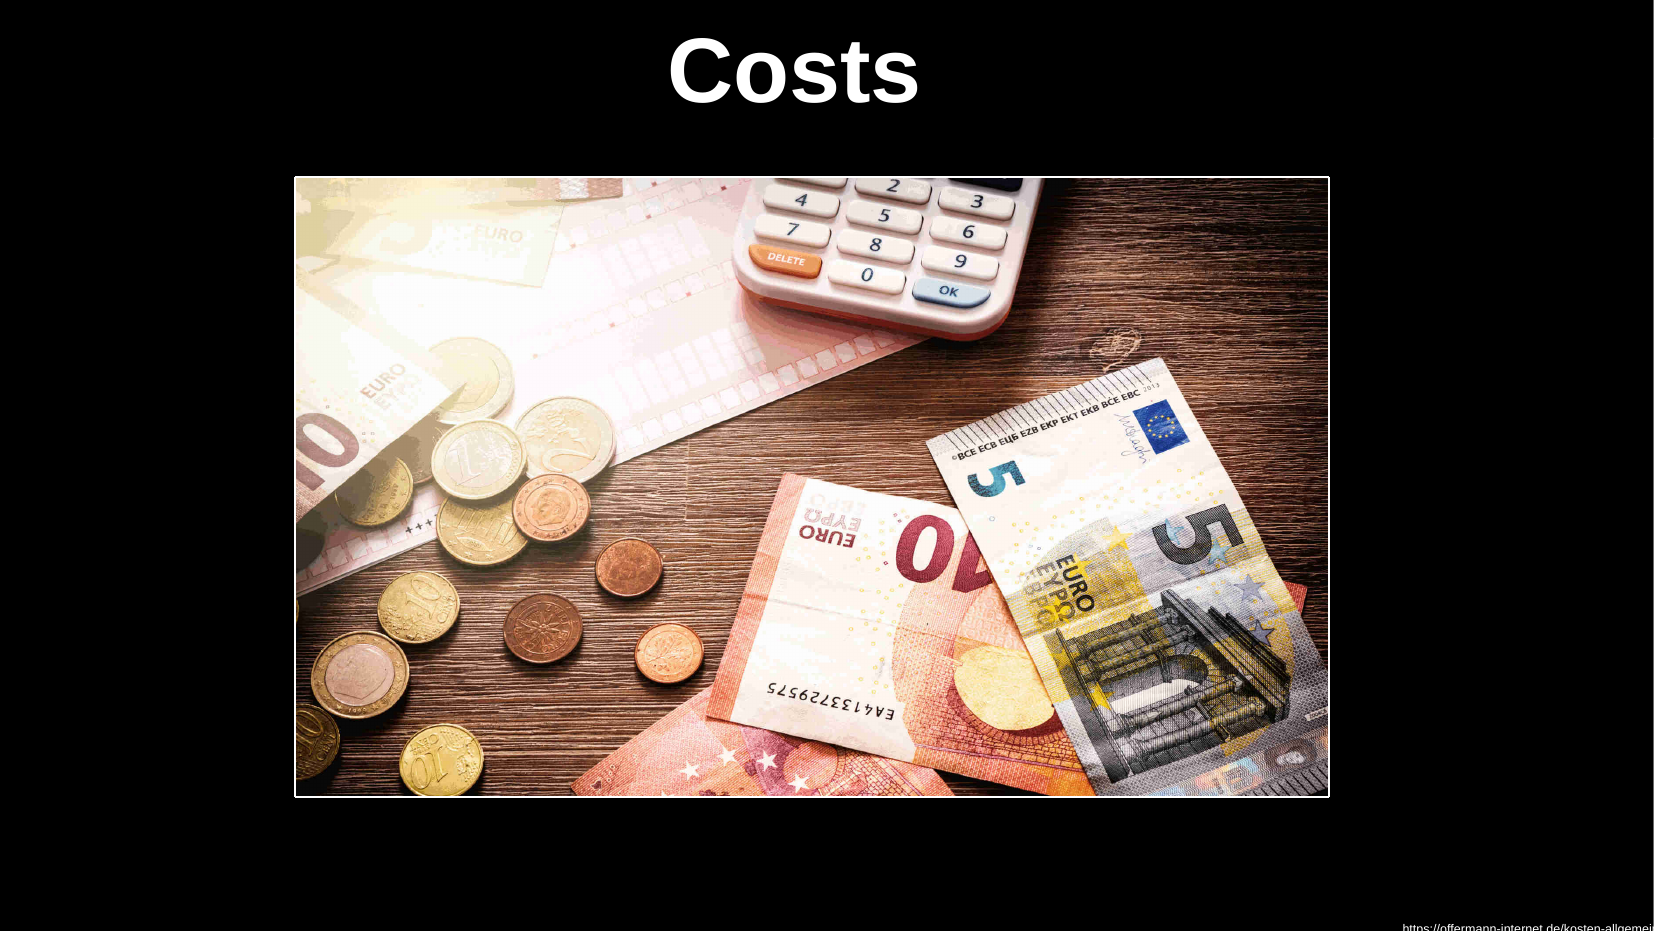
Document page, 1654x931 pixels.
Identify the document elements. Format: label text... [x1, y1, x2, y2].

picture [296, 178, 1328, 796]
text_box [0, 0, 1654, 931]
text_box https://offermann-internet.de/kosten-allgemein/ [1387, 915, 1654, 931]
title Costs [667, 0, 934, 174]
